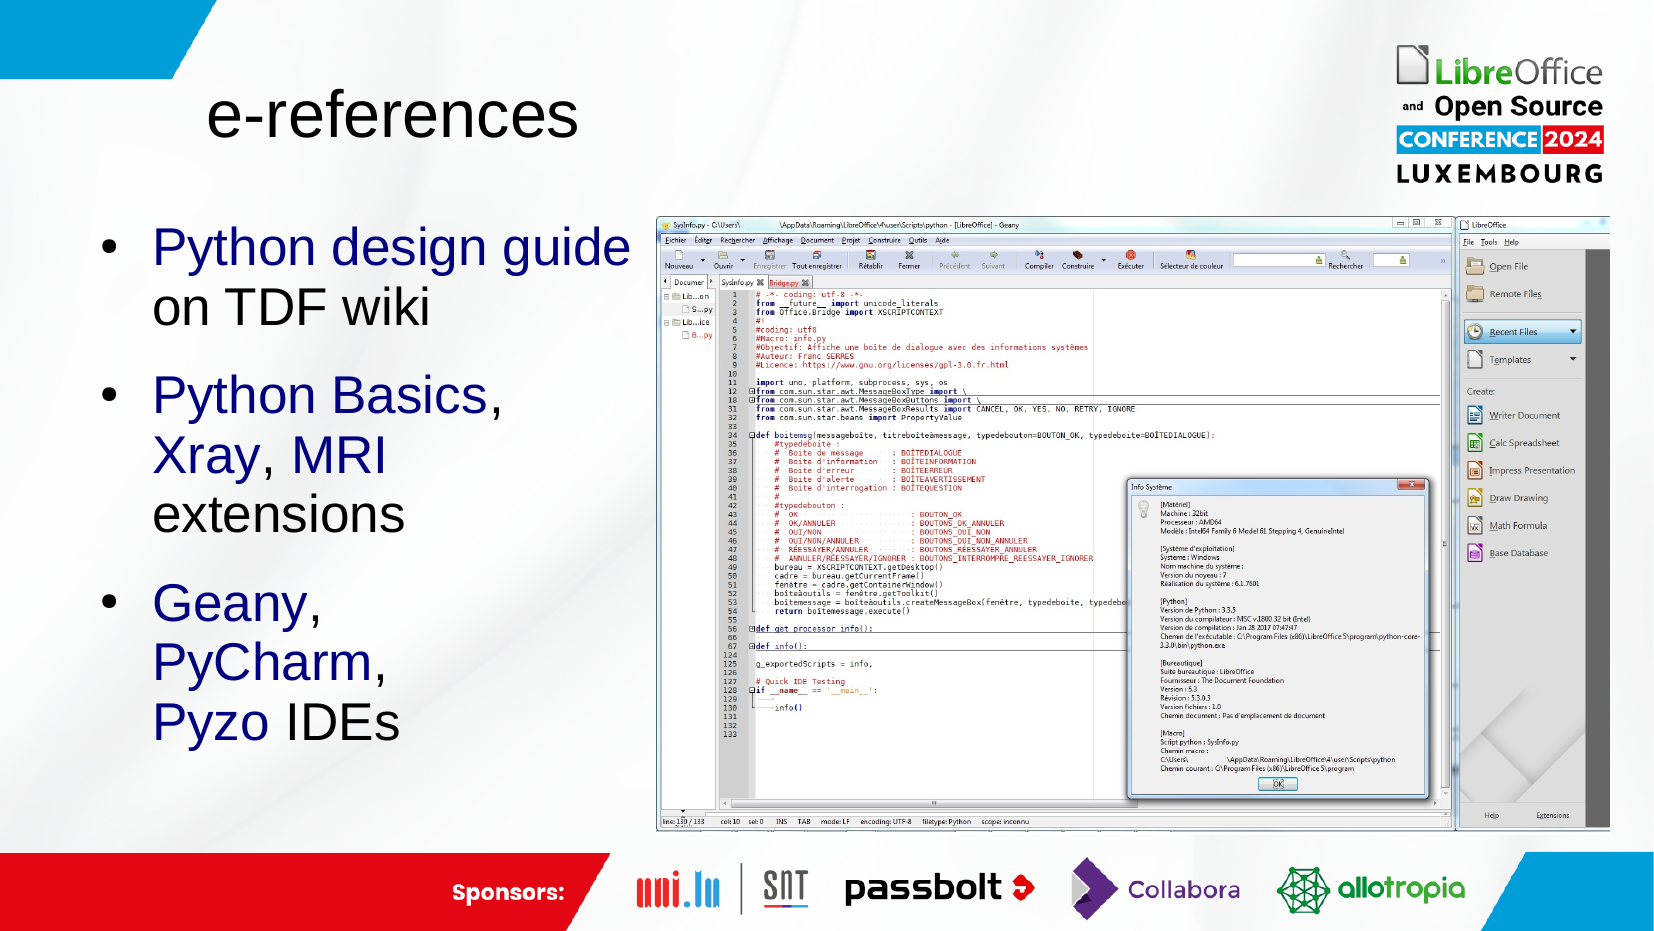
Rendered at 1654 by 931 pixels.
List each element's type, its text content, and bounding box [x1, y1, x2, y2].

picture [0, 0, 1654, 931]
list Python design guide on TDF wiki Python Basics, Xray, MRI extensions Geany, PyCharm, Pyzo IDEs [82, 217, 656, 758]
title e-references [206, 37, 1359, 193]
